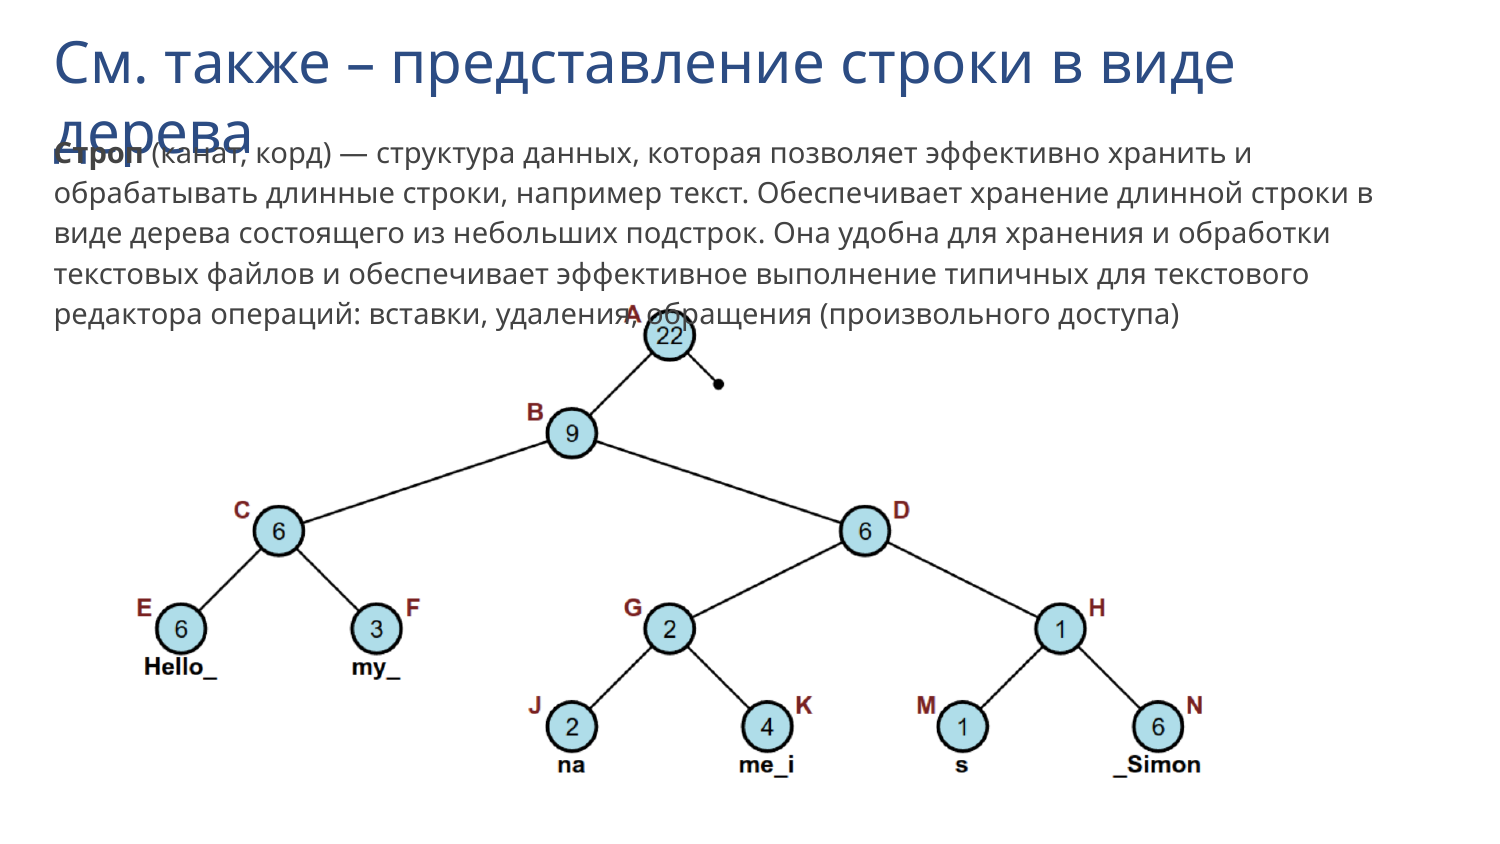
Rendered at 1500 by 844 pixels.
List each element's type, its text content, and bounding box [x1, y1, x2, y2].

picture [134, 335, 1230, 811]
title См. также – представление строки в виде дерева [38, 10, 1437, 105]
list Строп (канат, корд) — структура данных, которая позволяет эффективно хранить и обрабатывать длинные строки, например текст. Обеспечивает хранение длинной строки в виде дерева состоящего из небольших подстрок. Она удобна для хранения и обработки текстовых файлов и обеспечивает эффективное выполнение типичных для текстового редактора операций: вставки, удаления, обращения (произвольного доступа) [38, 114, 1437, 335]
